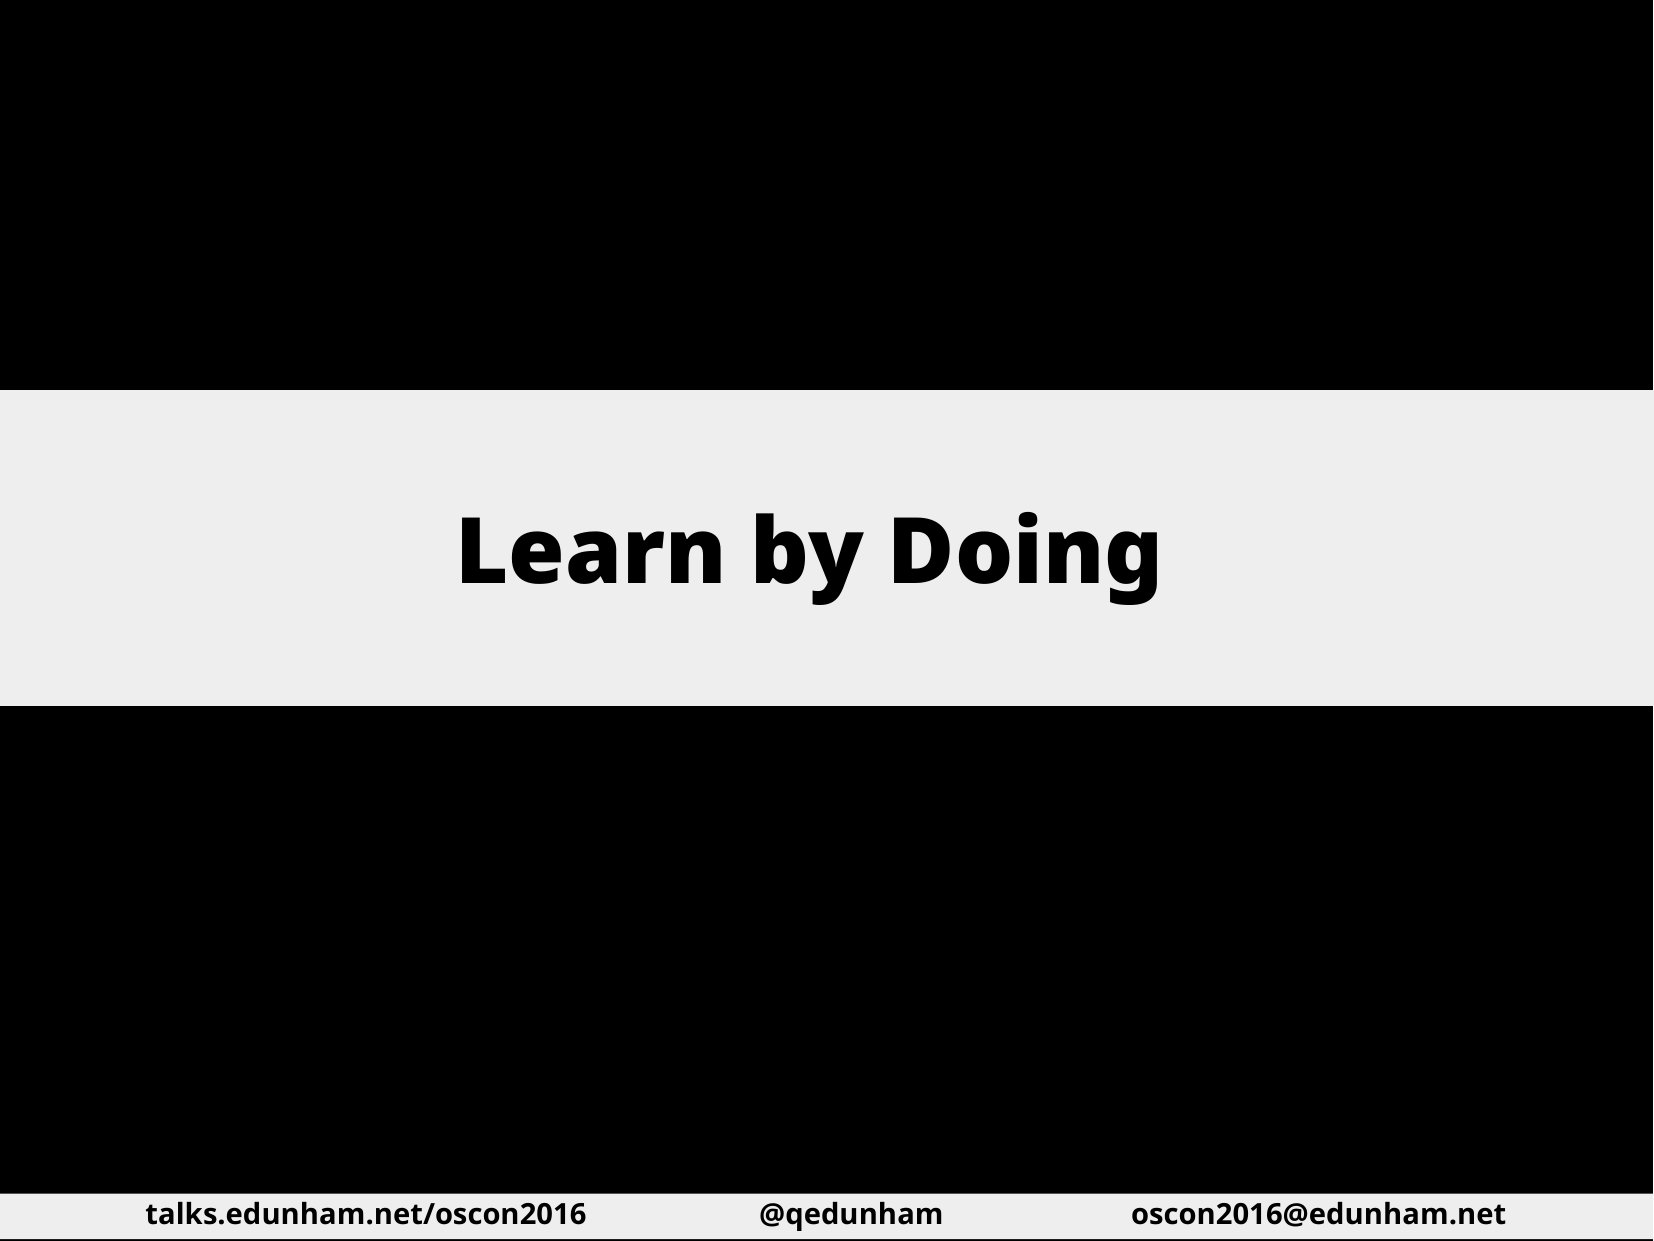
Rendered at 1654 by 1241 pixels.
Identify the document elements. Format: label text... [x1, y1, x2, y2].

title Learn by Doing [0, 390, 1621, 706]
